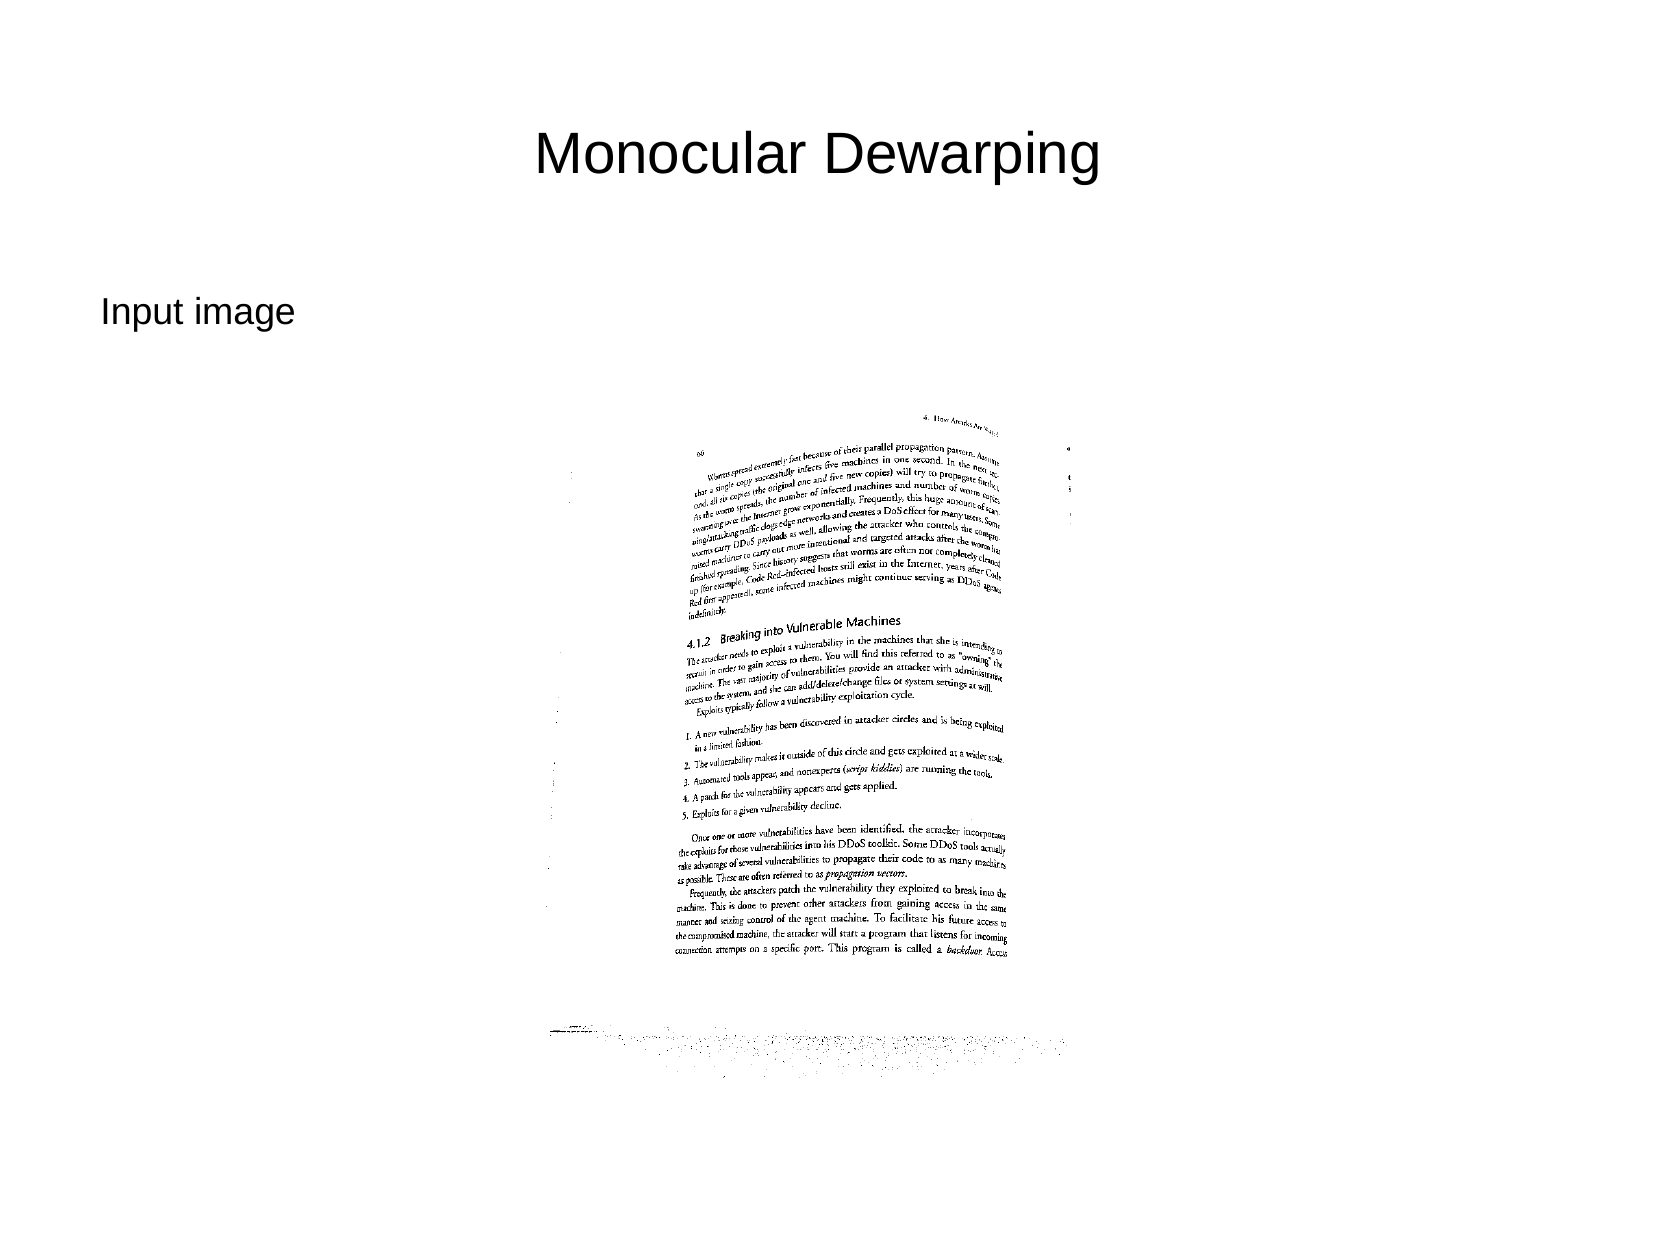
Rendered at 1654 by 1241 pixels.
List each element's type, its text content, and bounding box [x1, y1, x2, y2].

list Input image [82, 290, 1571, 1109]
picture [545, 374, 1071, 1081]
title Monocular Dewarping [82, 49, 1571, 257]
